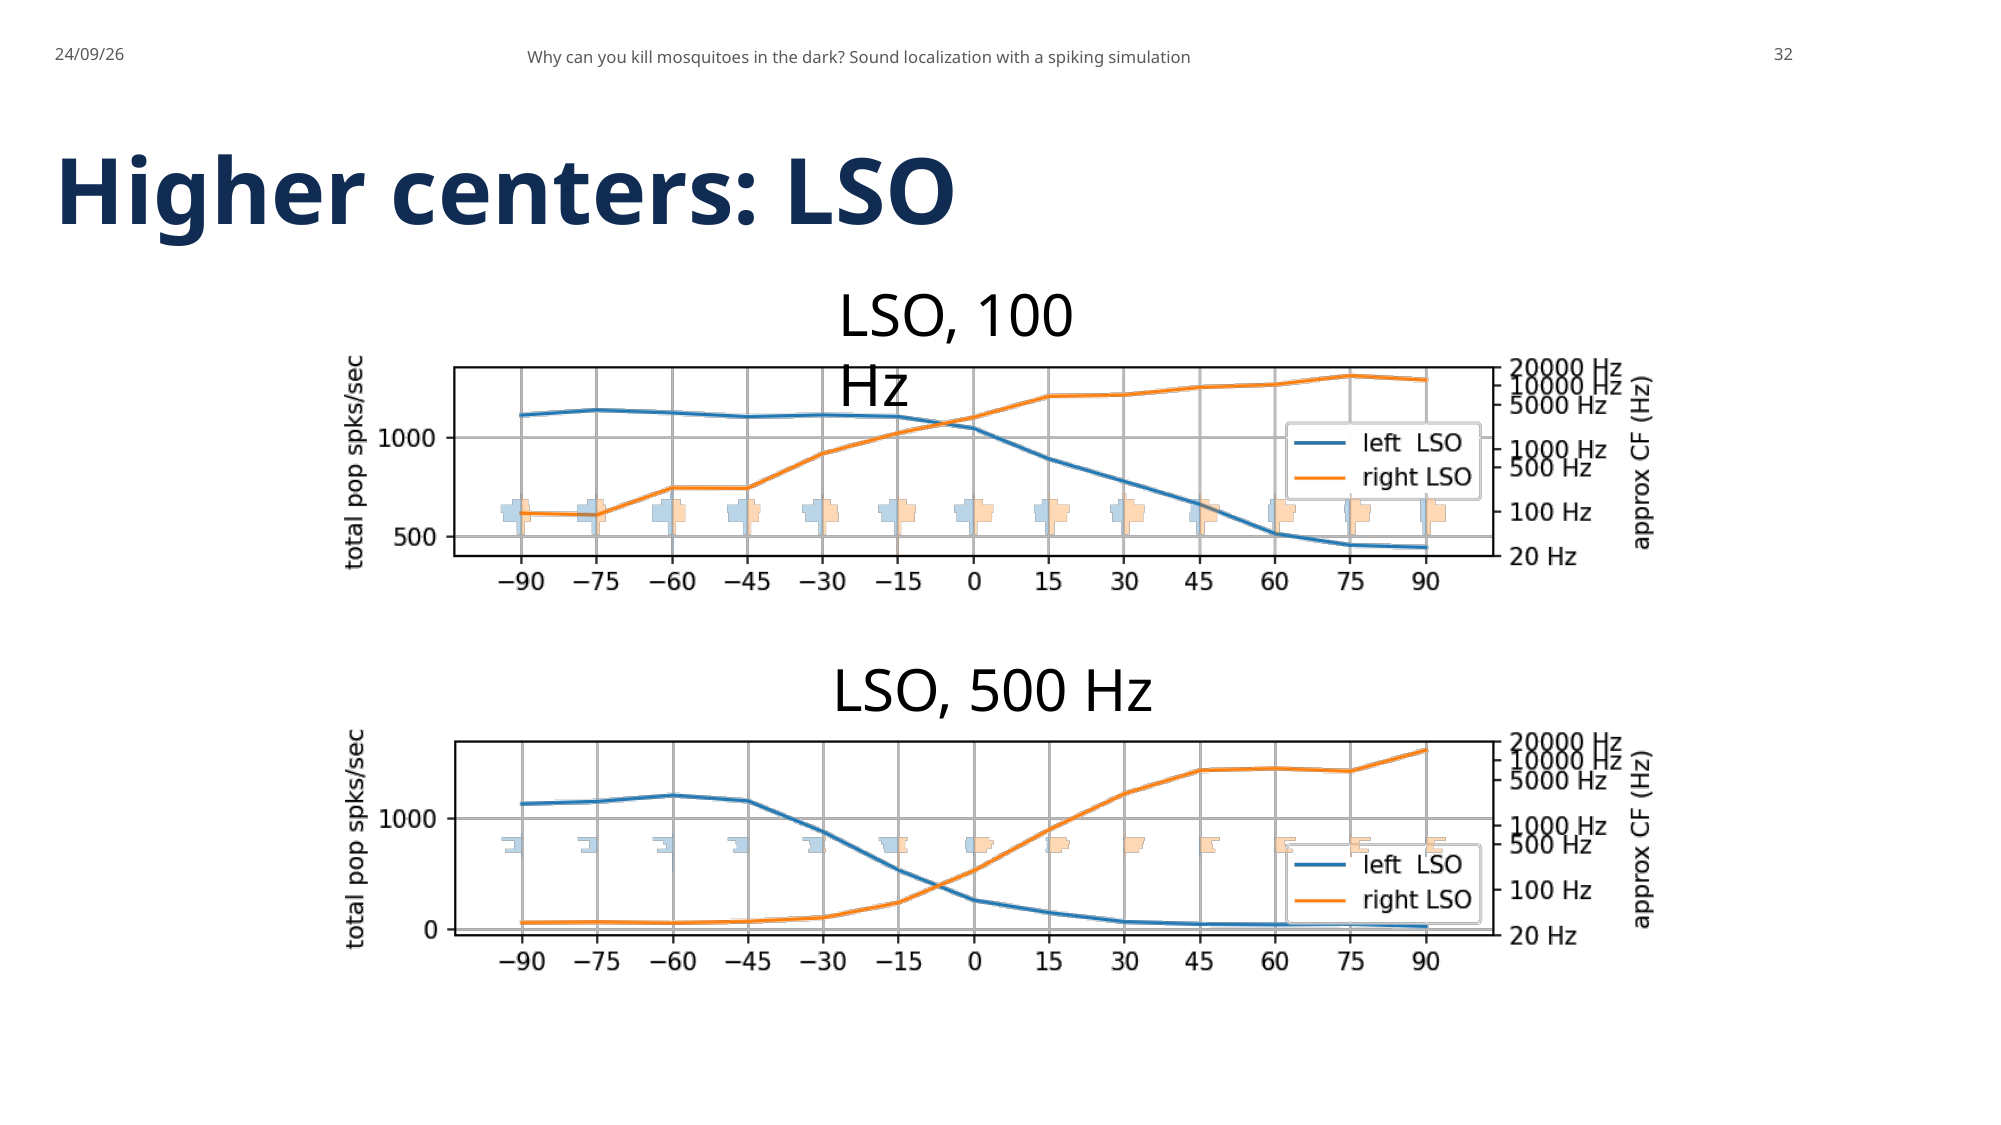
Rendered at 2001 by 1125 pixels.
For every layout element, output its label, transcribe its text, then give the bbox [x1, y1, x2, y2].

text_box LSO, 500 Hz [817, 645, 1183, 732]
title Higher centers: LSO [54, 133, 1946, 272]
footer Why can you kill mosquitoes in the dark? Sound localization with a spiking simulation [527, 6, 1203, 67]
slide_number [54, 6, 446, 67]
slide_number [1774, 6, 1946, 67]
text_box LSO, 100 Hz [823, 271, 1177, 357]
picture [318, 338, 1682, 622]
picture [319, 718, 1682, 1003]
